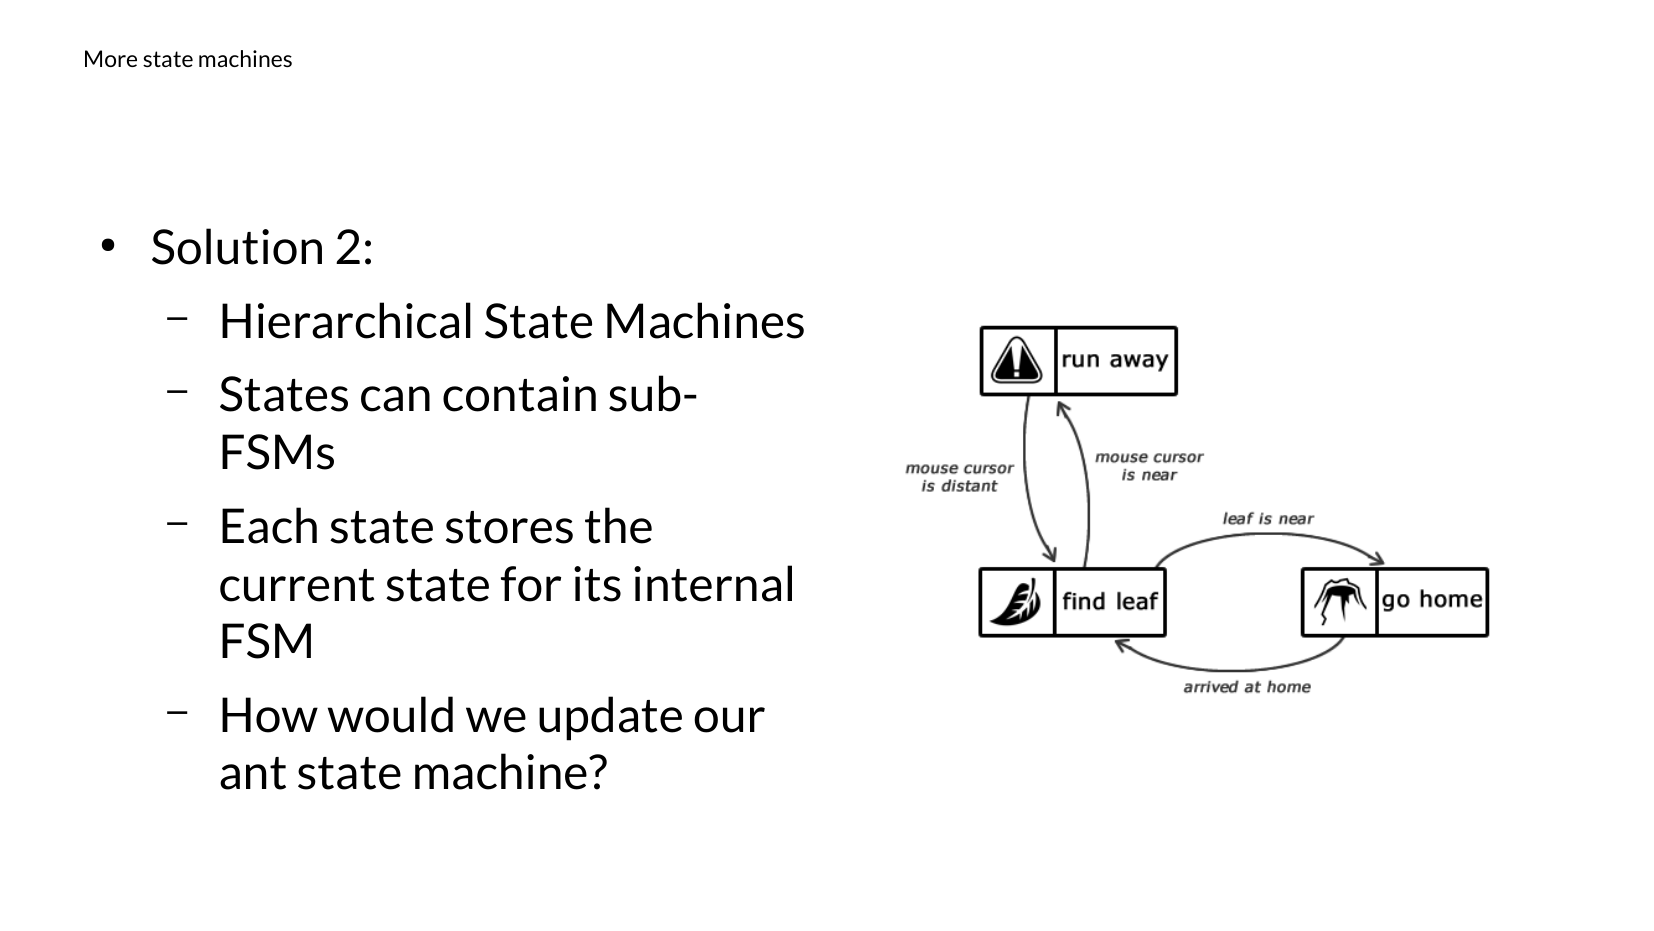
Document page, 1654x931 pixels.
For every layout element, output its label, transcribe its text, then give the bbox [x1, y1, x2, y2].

list Solution 2: Hierarchical State Machines States can contain sub-FSMs Each state stores the current state for its internal FSM How would we update our ant state machine? [82, 217, 809, 839]
title More state machines [83, 0, 1571, 119]
picture [841, 295, 1560, 729]
